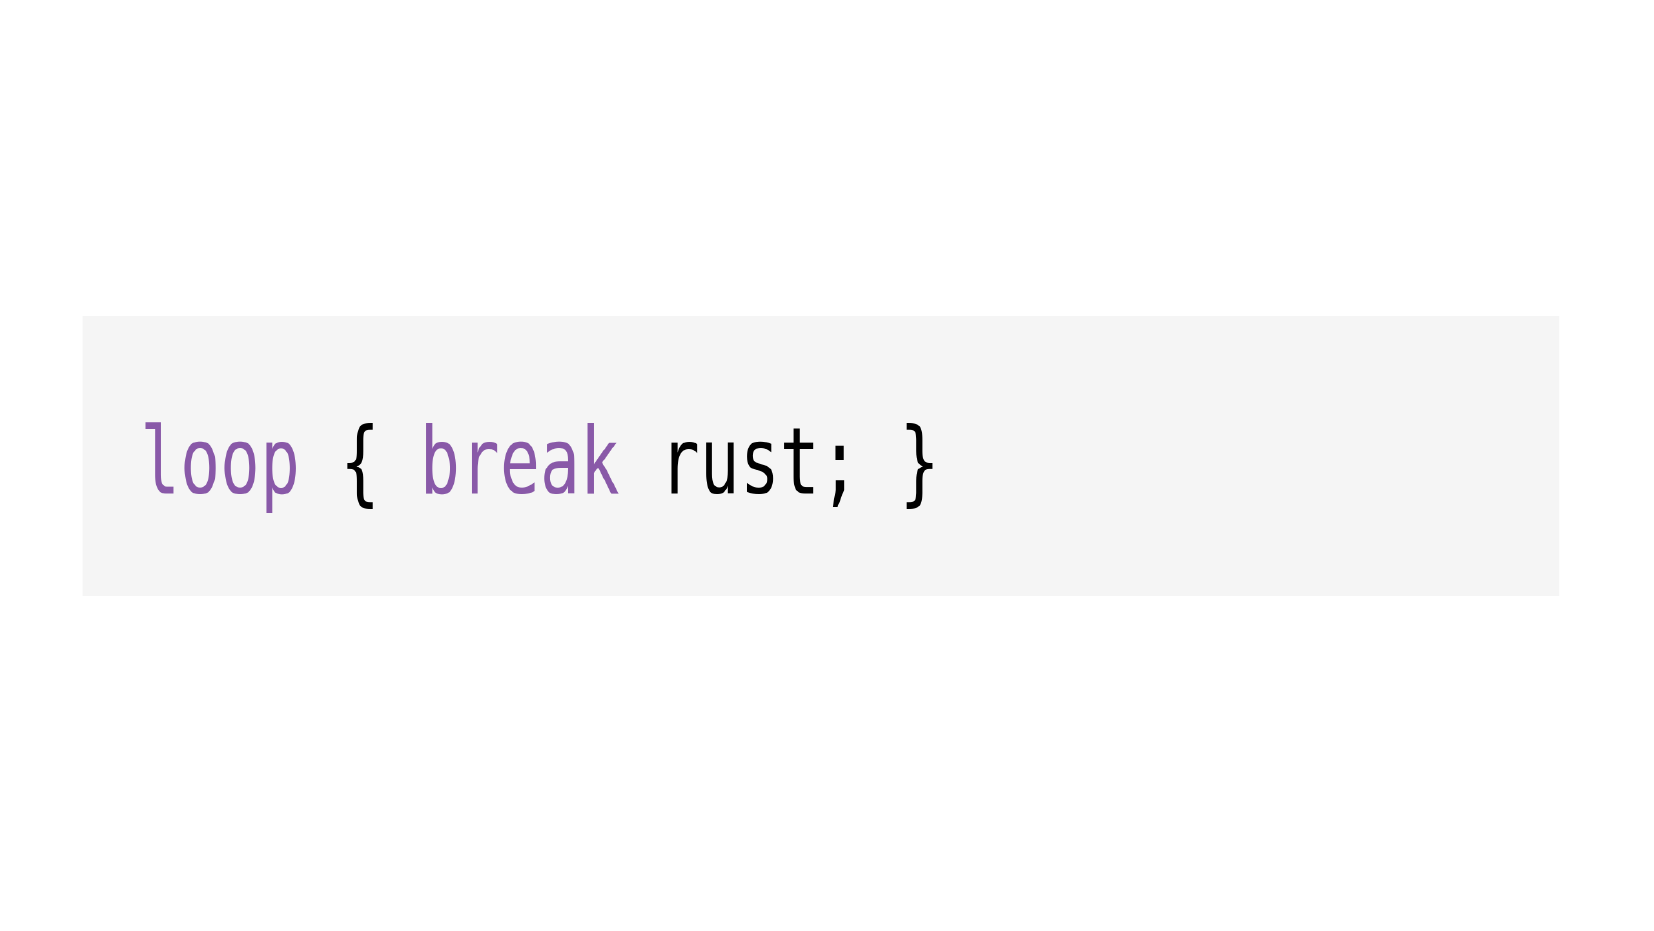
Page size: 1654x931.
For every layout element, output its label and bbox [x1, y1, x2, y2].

picture [82, 315, 1560, 596]
